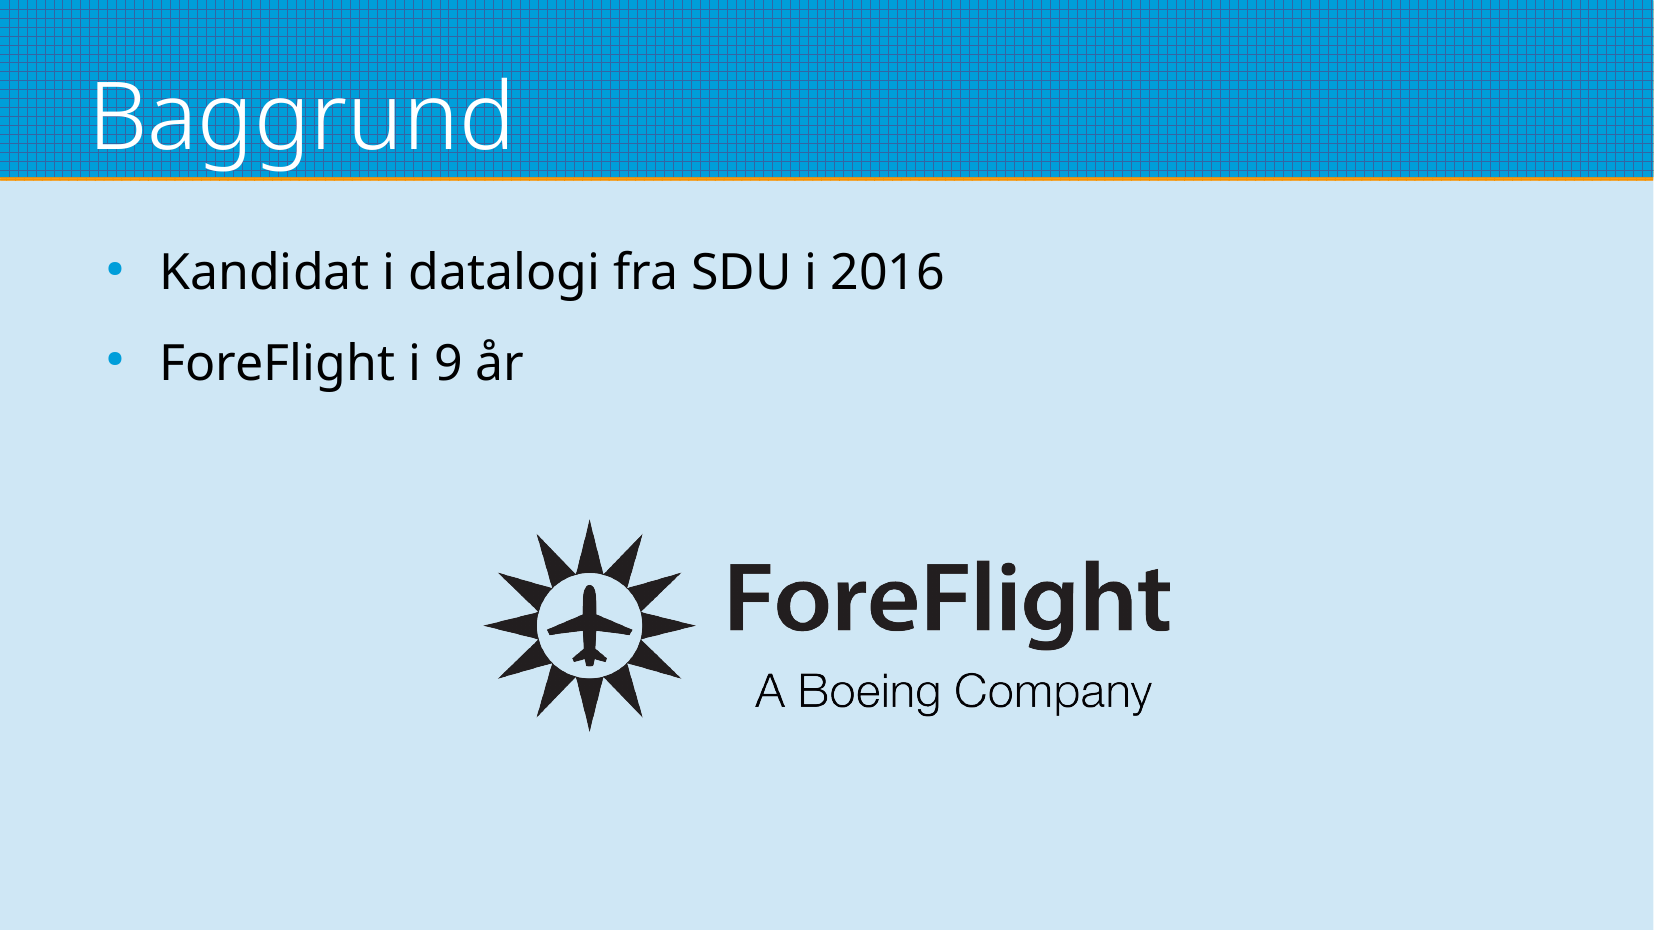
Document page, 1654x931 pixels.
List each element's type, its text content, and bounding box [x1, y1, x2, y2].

picture [483, 519, 1170, 732]
list Kandidat i datalogi fra SDU i 2016 ForeFlight i 9 år [88, 236, 1565, 813]
title Baggrund [88, 14, 1565, 178]
